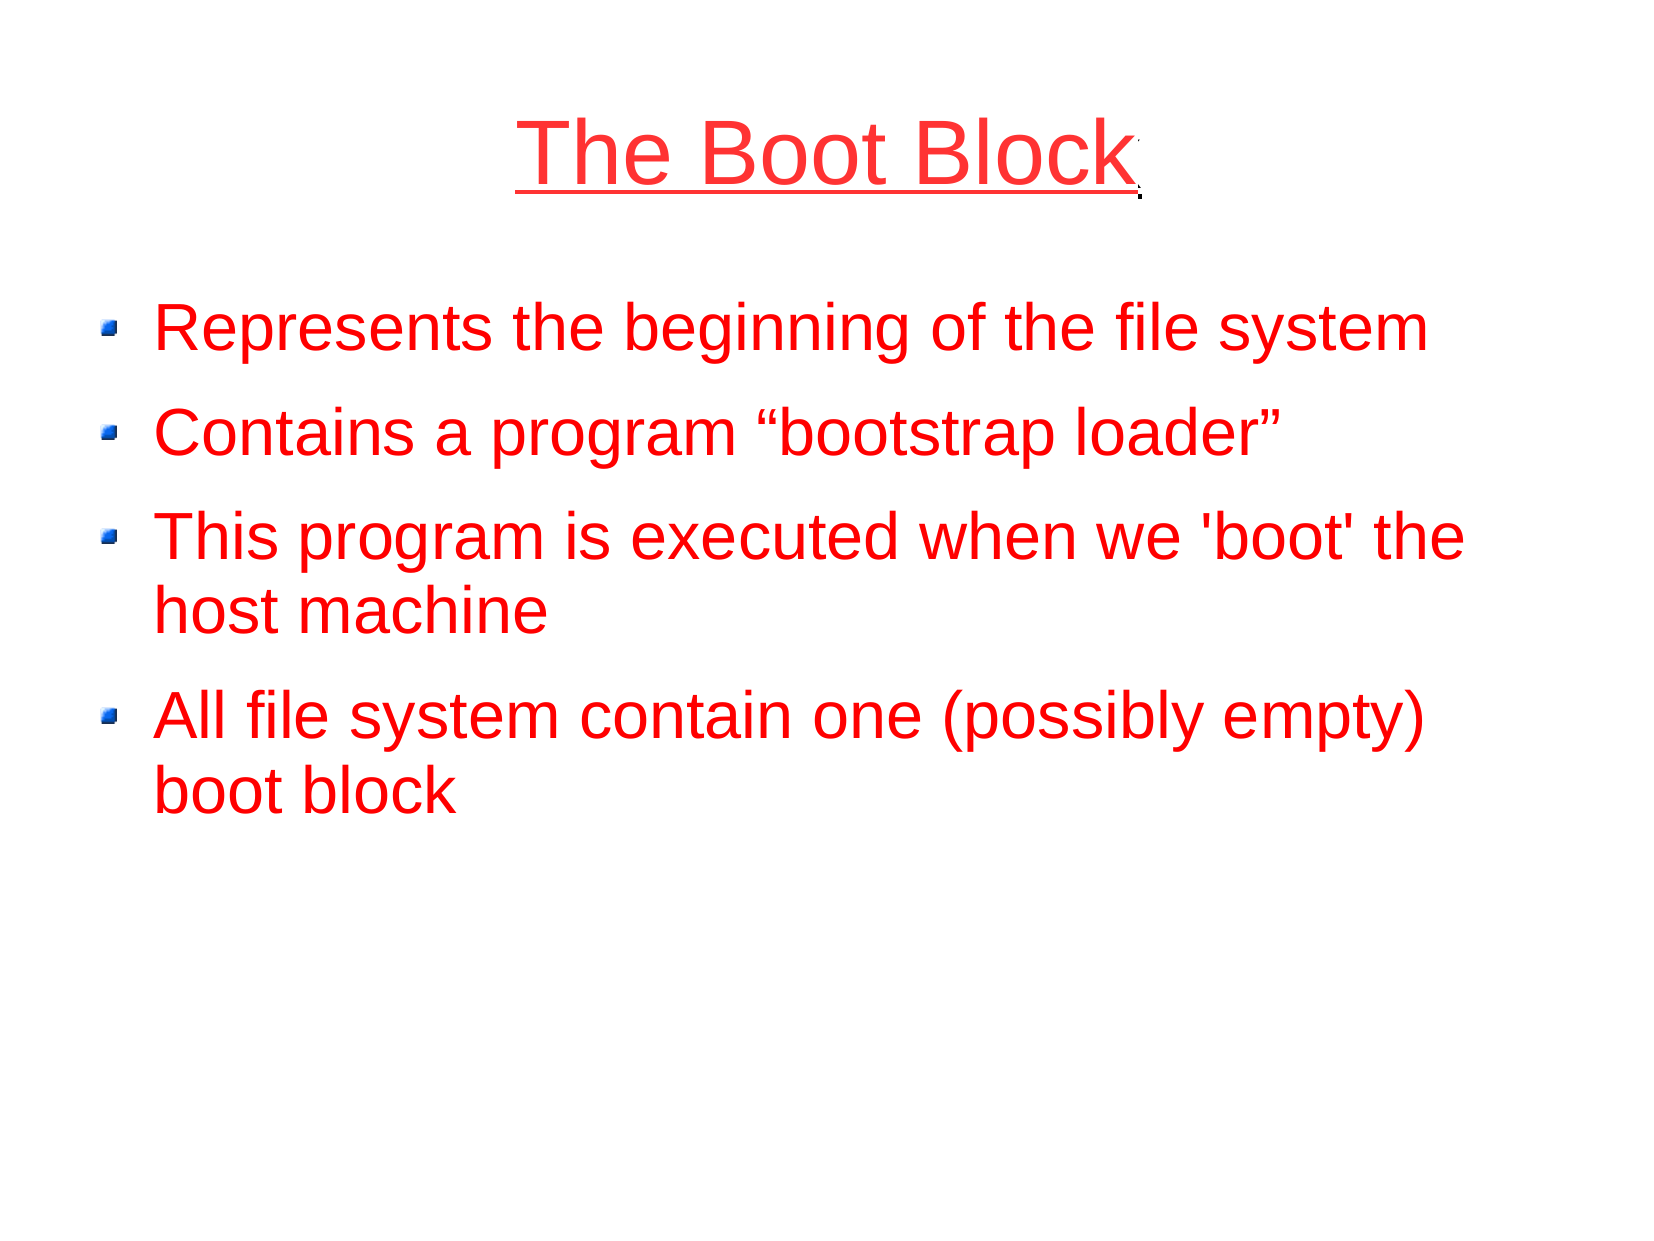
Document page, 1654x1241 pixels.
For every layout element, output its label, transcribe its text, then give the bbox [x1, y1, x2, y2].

list Represents the beginning of the file system Contains a program “bootstrap loader” This program is executed when we 'boot' the host machine All file system contain one (possibly empty) boot block [82, 290, 1571, 1010]
title The Boot Block [82, 49, 1571, 257]
